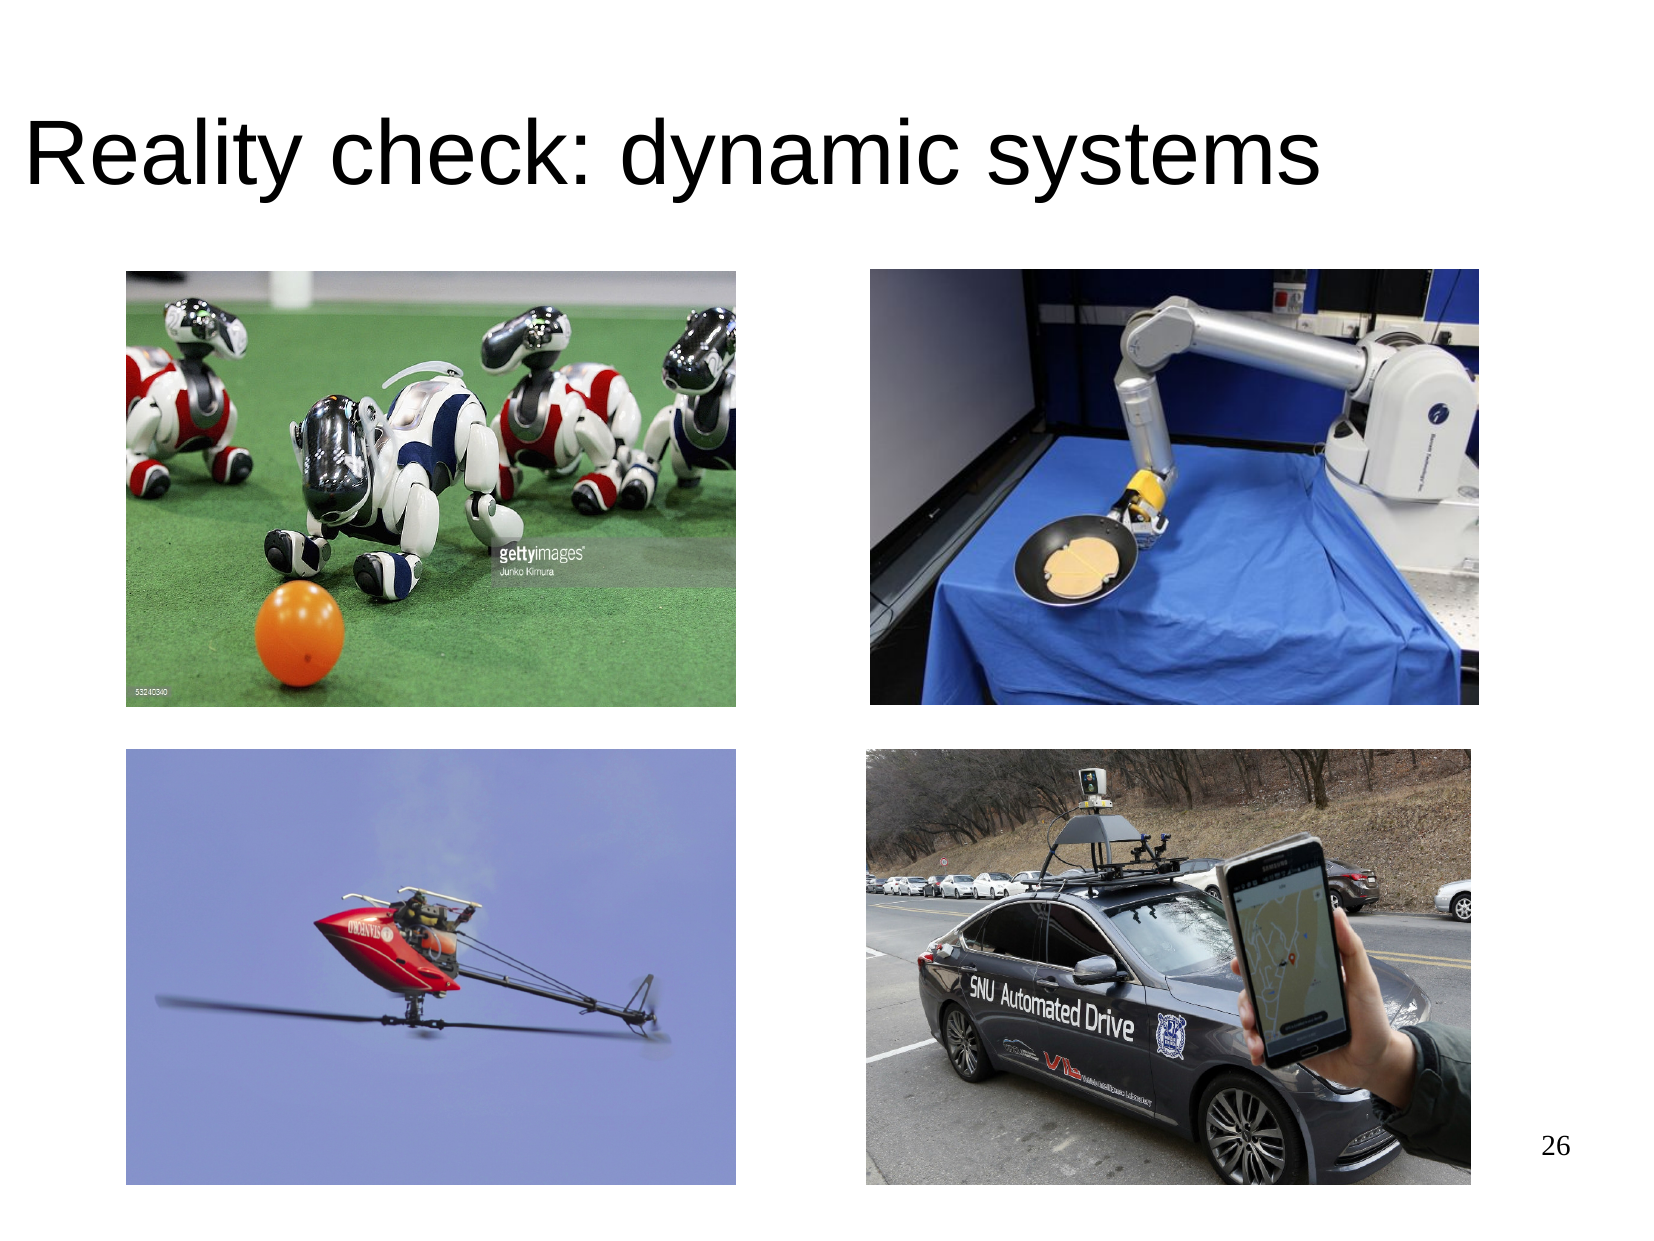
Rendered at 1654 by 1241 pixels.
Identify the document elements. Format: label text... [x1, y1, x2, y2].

picture [870, 269, 1479, 706]
title Reality check: dynamic systems [23, 49, 1512, 257]
picture [126, 271, 736, 707]
picture [866, 749, 1471, 1186]
picture [126, 749, 736, 1186]
